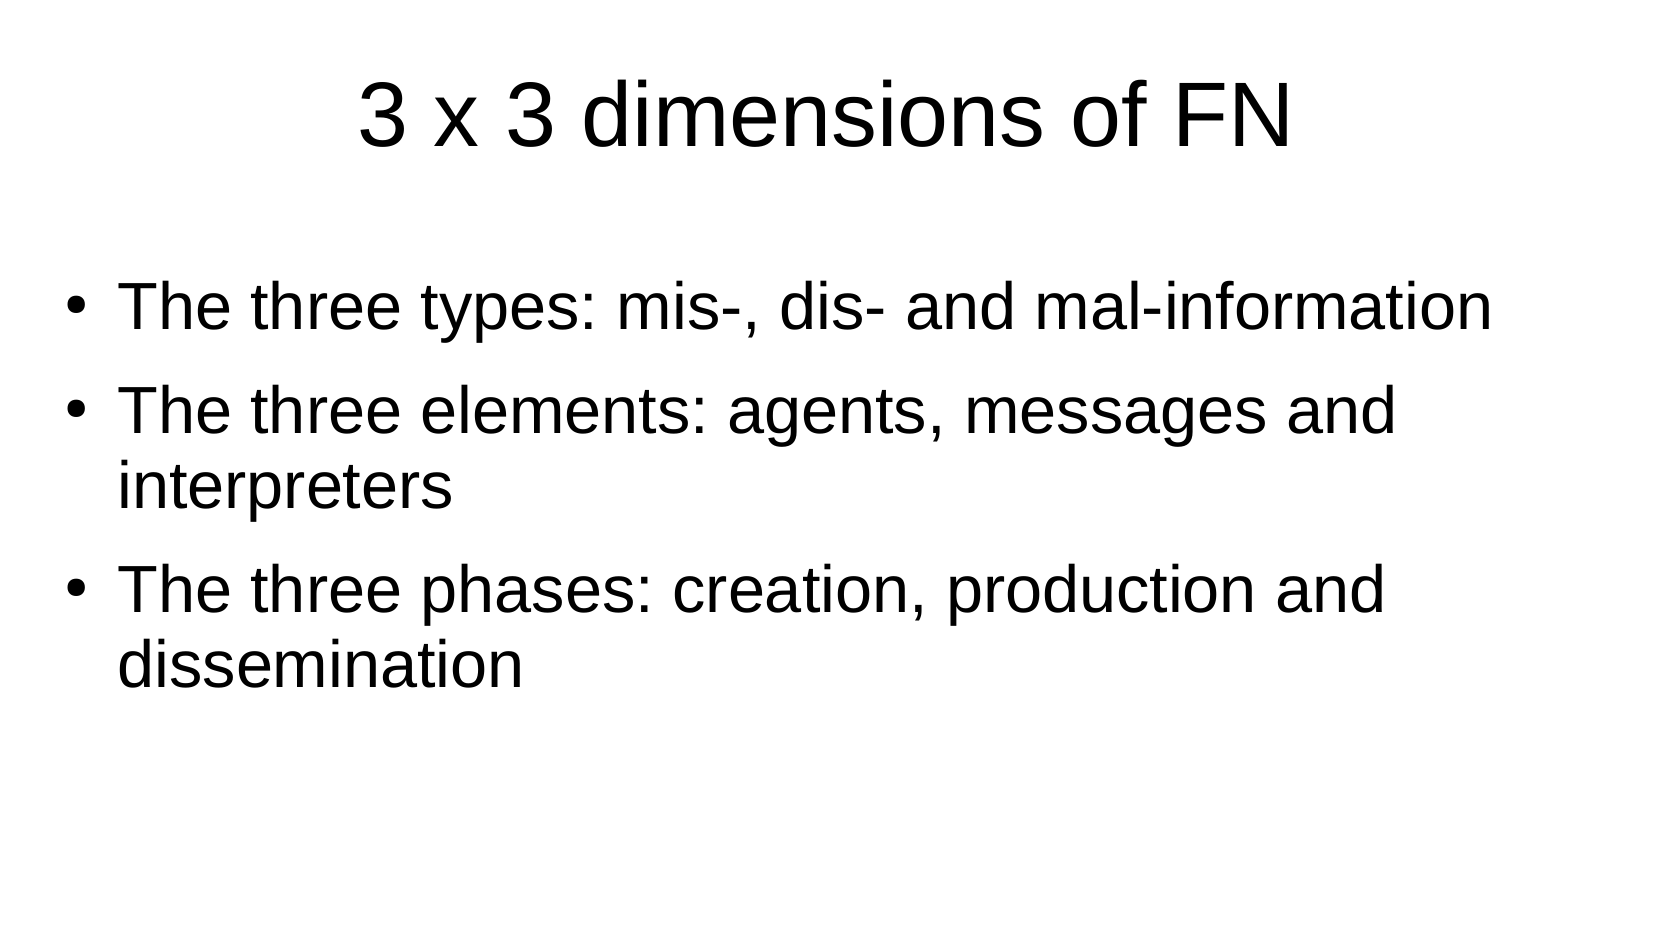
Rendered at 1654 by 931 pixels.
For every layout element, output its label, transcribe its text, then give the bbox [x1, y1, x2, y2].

list The three types: mis-, dis- and mal-information The three elements: agents, messages and interpreters The three phases: creation, production and dissemination [46, 268, 1594, 834]
title 3 x 3 dimensions of FN [82, 37, 1571, 193]
